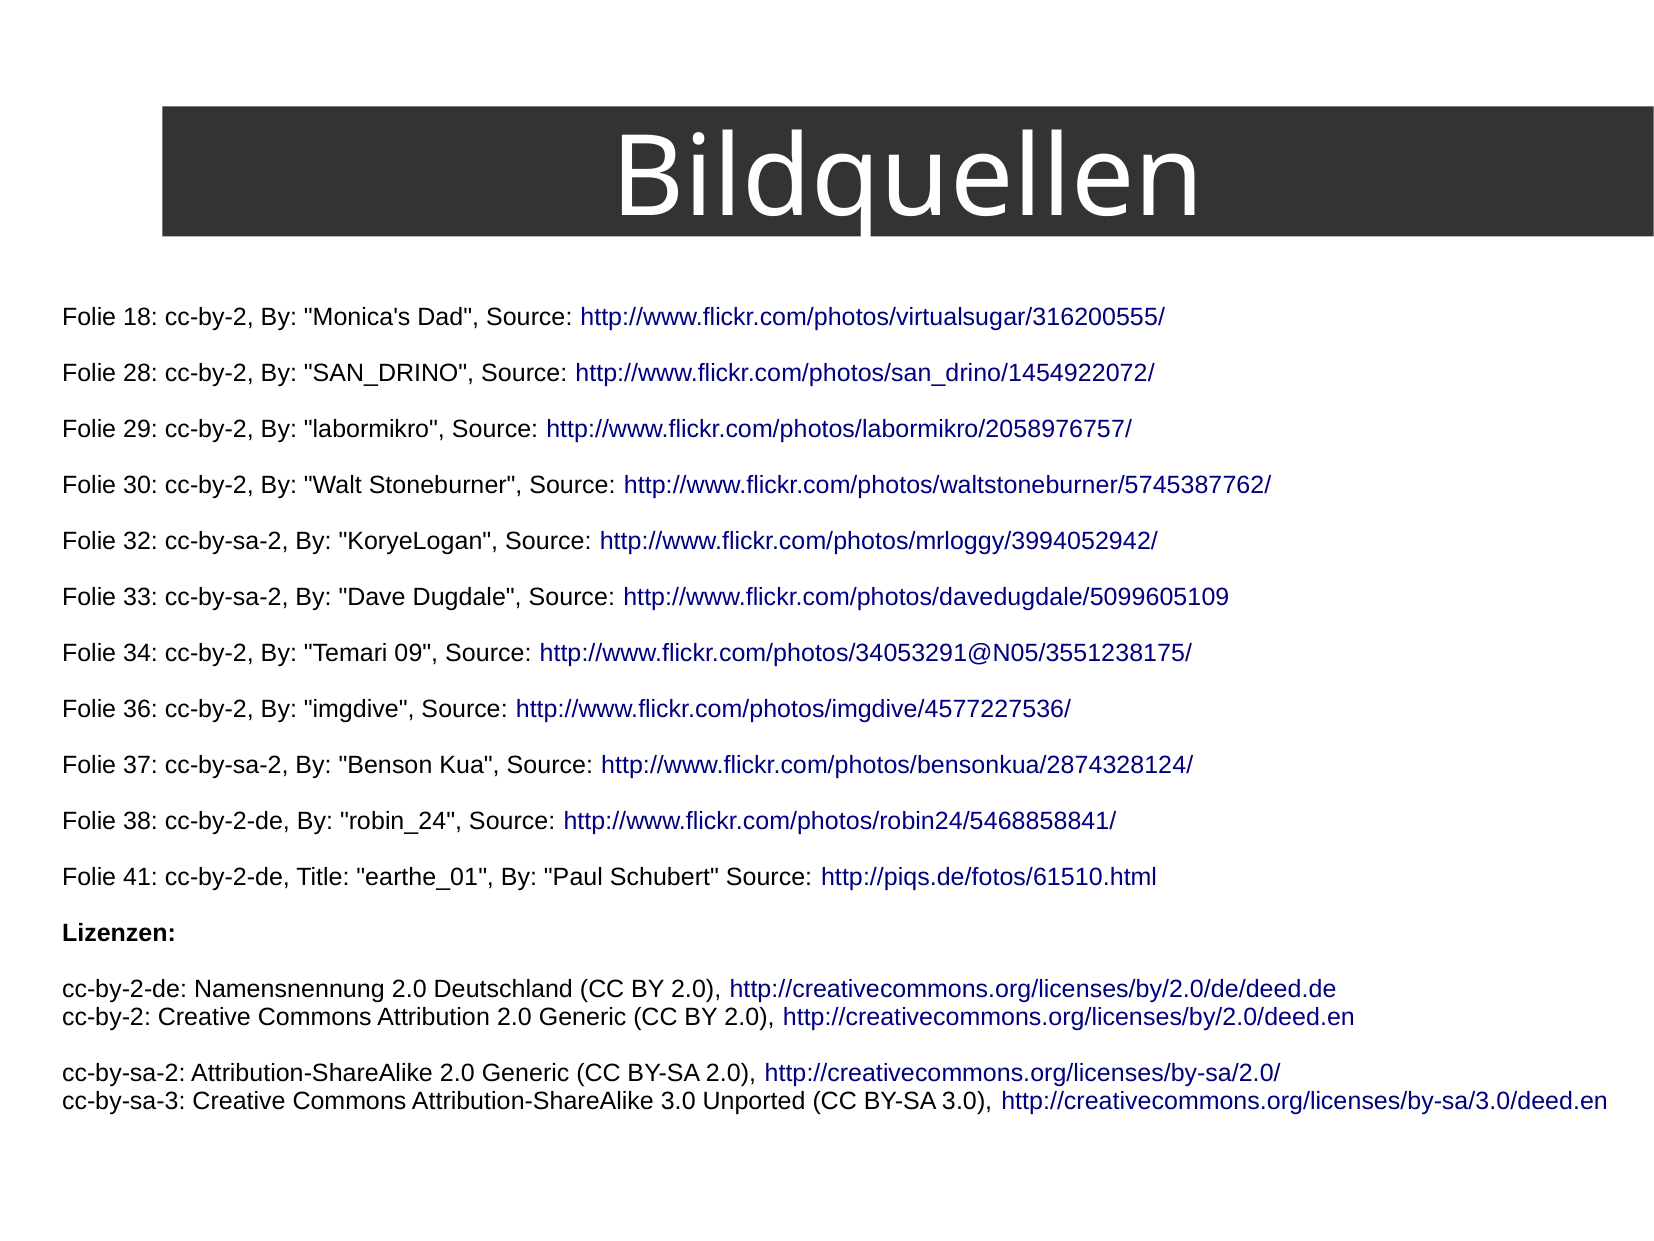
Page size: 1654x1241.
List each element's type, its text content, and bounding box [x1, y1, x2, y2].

text_box Bildquellen [827, 162, 861, 208]
text_box Folie 18: cc-by-2, By: "Monica's Dad", Source: http://www.flickr.com/photos/virtualsugar/316200555/ Folie 28: cc-by-2, By: "SAN_DRINO", Source: http://www.flickr.com/photos/san_drino/1454922072/ Folie 29: cc-by-2, By: "labormikro", Source: http://www.flickr.com/photos/labormikro/2058976757/ Folie 30: cc-by-2, By: "Walt Stoneburner", Source: http://www.flickr.com/photos/waltstoneburner/5745387762/ Folie 32: cc-by-sa-2, By: "KoryeLogan", Source: http://www.flickr.com/photos/mrloggy/3994052942/ Folie 33: cc-by-sa-2, By: "Dave Dugdale", Source: http://www.flickr.com/photos/davedugdale/5099605109 Folie 34: cc-by-2, By: "Temari 09", Source: http://www.flickr.com/photos/34053291@N05/3551238175/ Folie 36: cc-by-2, By: "imgdive", Source: http://www.flickr.com/photos/imgdive/4577227536/ Folie 37: cc-by-sa-2, By: "Benson Kua", Source: http://www.flickr.com/photos/bensonkua/2874328124/ Folie 38: cc-by-2-de, By: "robin_24", Source: http://www.flickr.com/photos/robin24/5468858841/ Folie 41: cc-by-2-de, Title: "earthe_01", By: "Paul Schubert" Source: http://piqs.de/fotos/61510.html Lizenzen: cc-by-2-de: Namensnennung 2.0 Deutschland (CC BY 2.0), http://creativecommons.org/licenses/by/2.0/de/deed.de cc-by-2: Creative Commons Attribution 2.0 Generic (CC BY 2.0), http://creativecommons.org/licenses/by/2.0/deed.en cc-by-sa-2: Attribution-ShareAlike 2.0 Generic (CC BY-SA 2.0), http://creativecommons.org/licenses/by-sa/2.0/ cc-by-sa-3: Creative Commons Attribution-ShareAlike 3.0 Unported (CC BY-SA 3.0), http://creativecommons.org/licenses/by-sa/3.0/deed.en [47, 295, 1630, 1206]
text_box Bildquellen [162, 106, 1654, 237]
